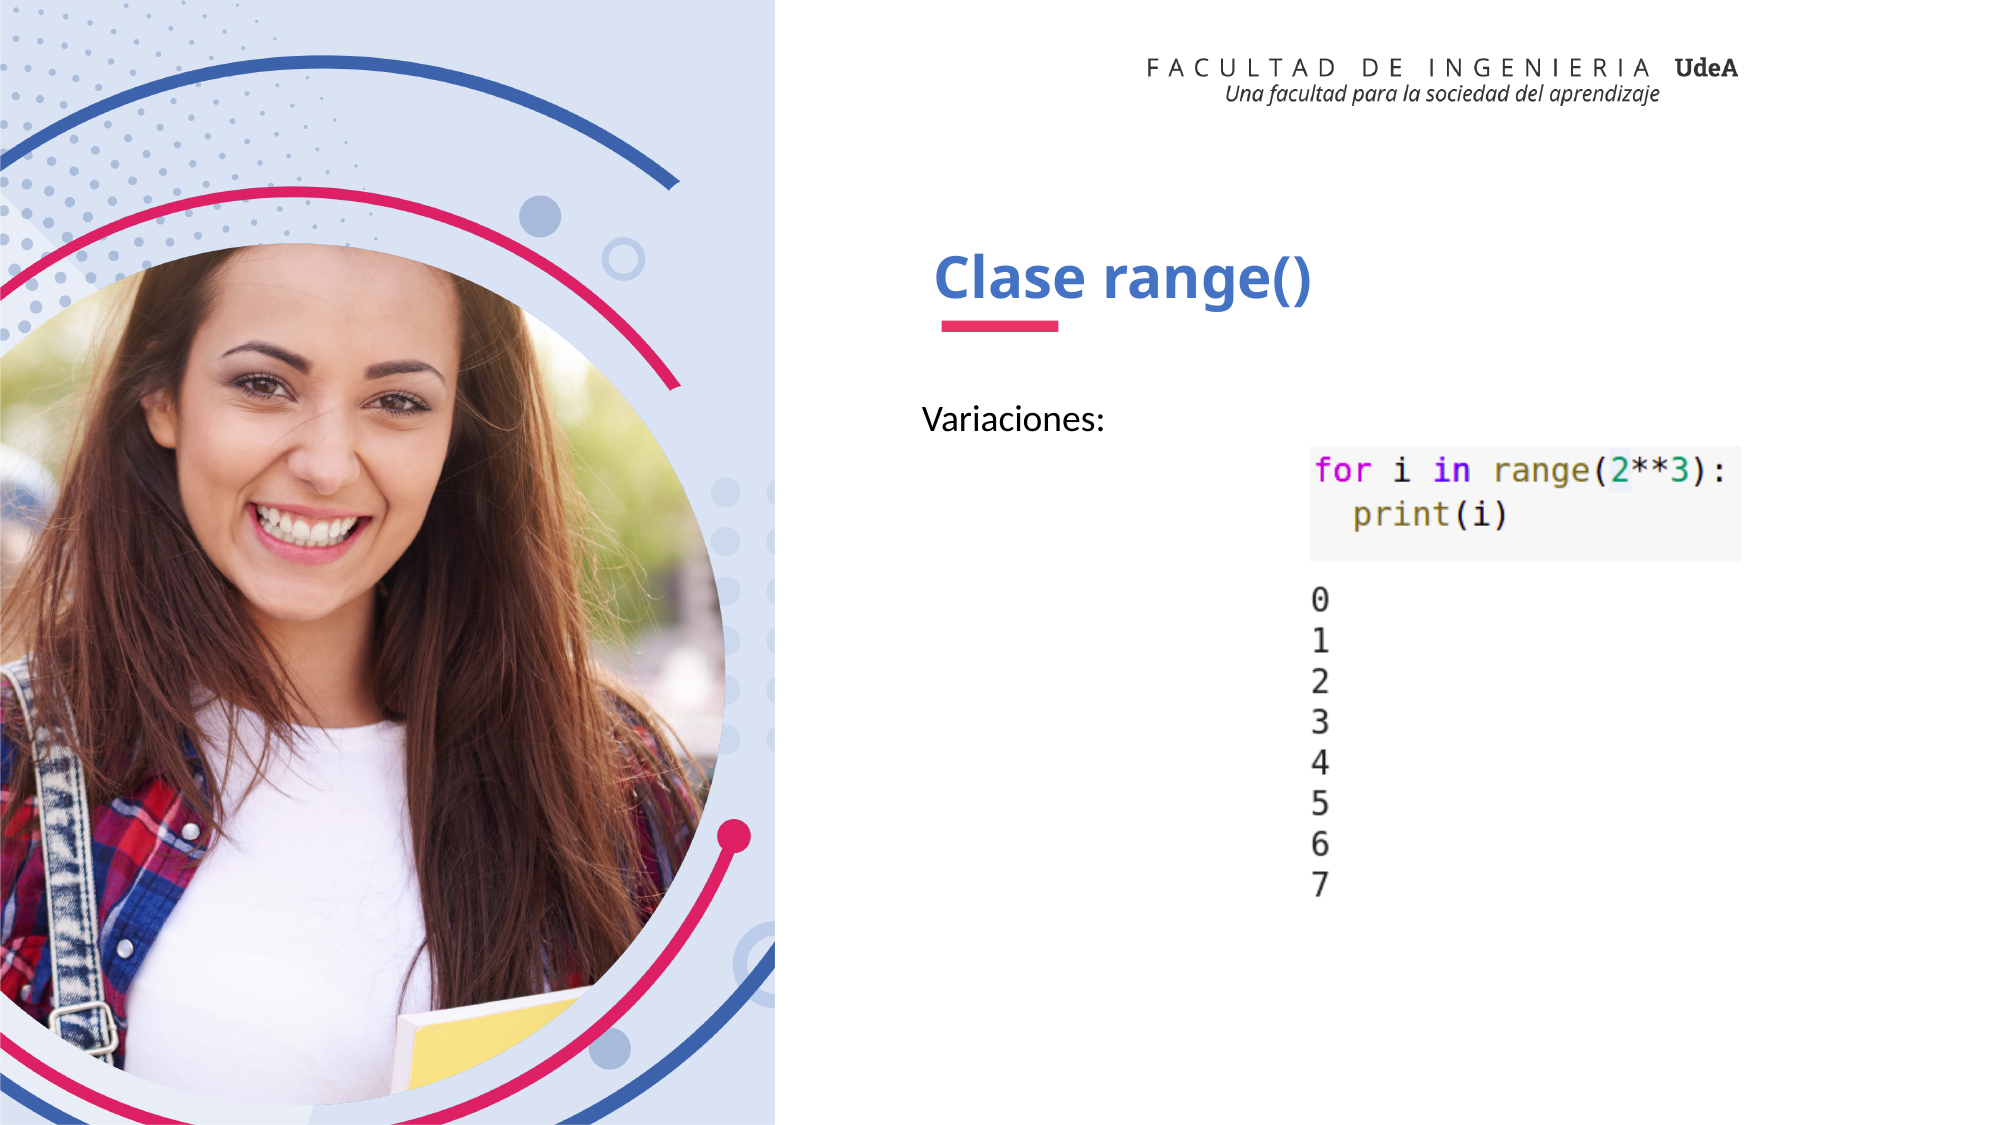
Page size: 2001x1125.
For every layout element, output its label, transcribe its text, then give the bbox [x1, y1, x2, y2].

text_box Clase range() [918, 224, 1815, 336]
picture [1148, 57, 1738, 106]
picture [0, 0, 775, 1125]
text_box Variaciones: [907, 386, 1883, 447]
picture [1310, 446, 1741, 911]
